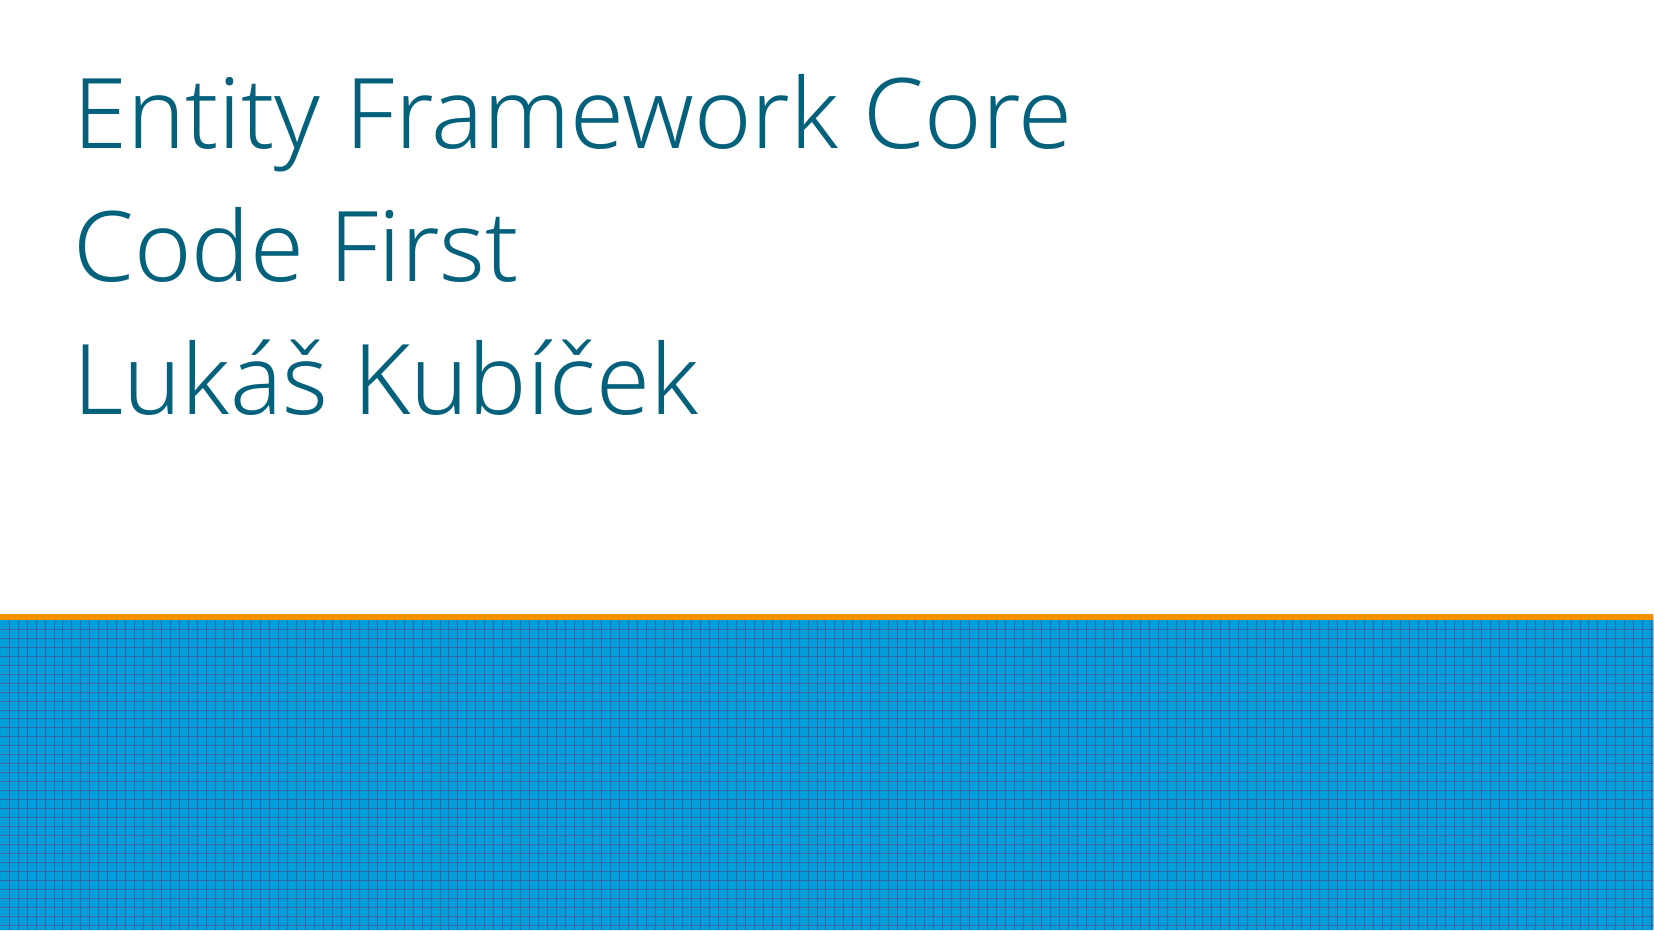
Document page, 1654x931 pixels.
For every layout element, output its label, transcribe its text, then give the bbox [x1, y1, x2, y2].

title Entity Framework Core Code First Lukáš Kubíček [73, 44, 1551, 576]
